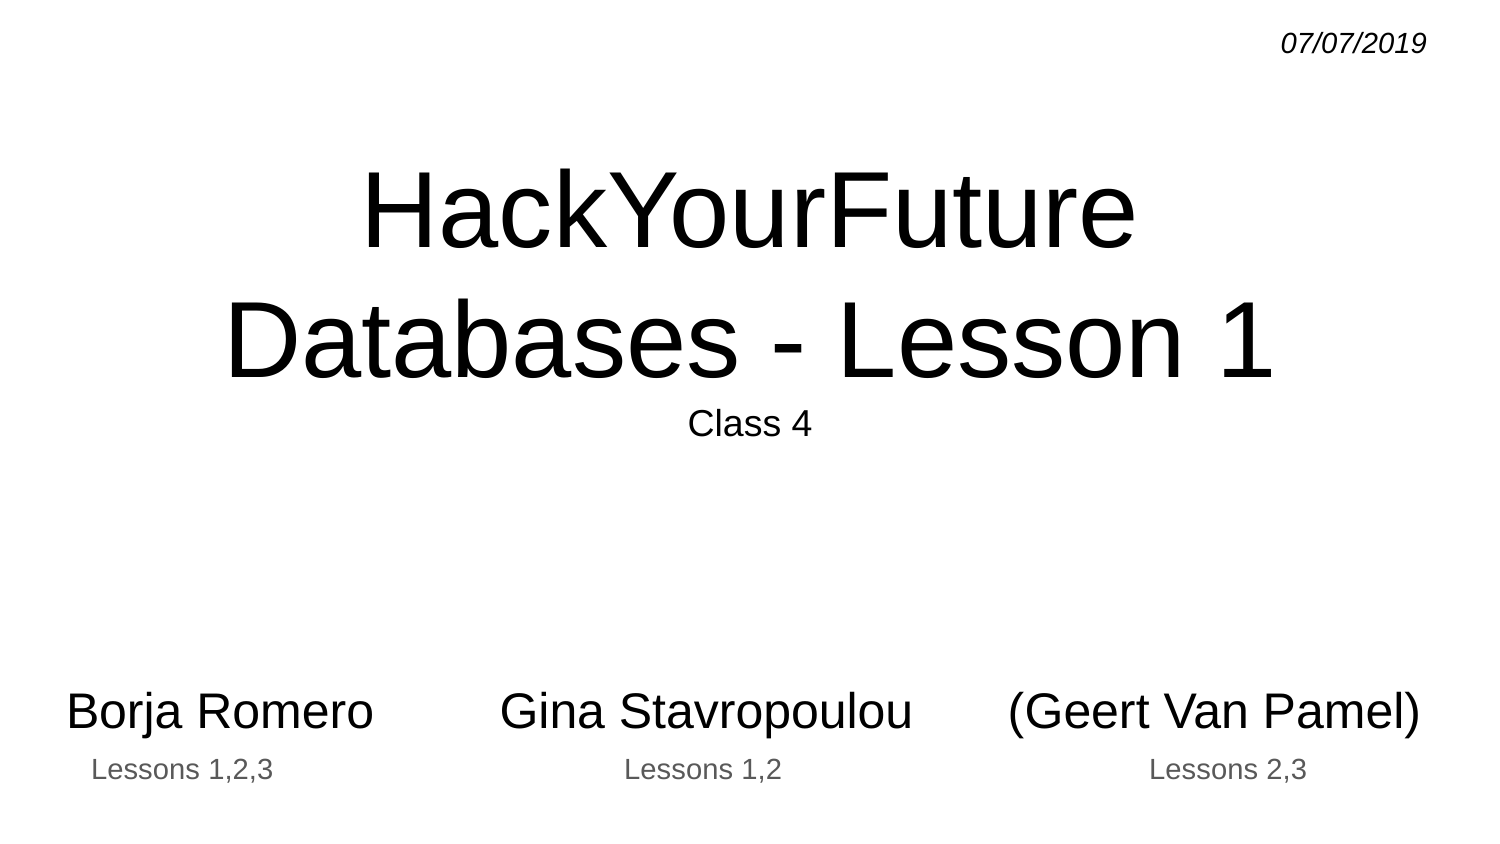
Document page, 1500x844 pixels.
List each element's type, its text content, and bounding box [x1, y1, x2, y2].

subtitle Lessons 1,2,3 Lessons 1,2 Lessons 2,3 [76, 735, 1474, 794]
subtitle Borja Romero Gina Stavropoulou (Geert Van Pamel) [51, 663, 1449, 794]
title HackYourFuture Databases - Lesson 1 Class 4 [51, 122, 1449, 459]
text_box 07/07/2019 [1265, 9, 1500, 67]
